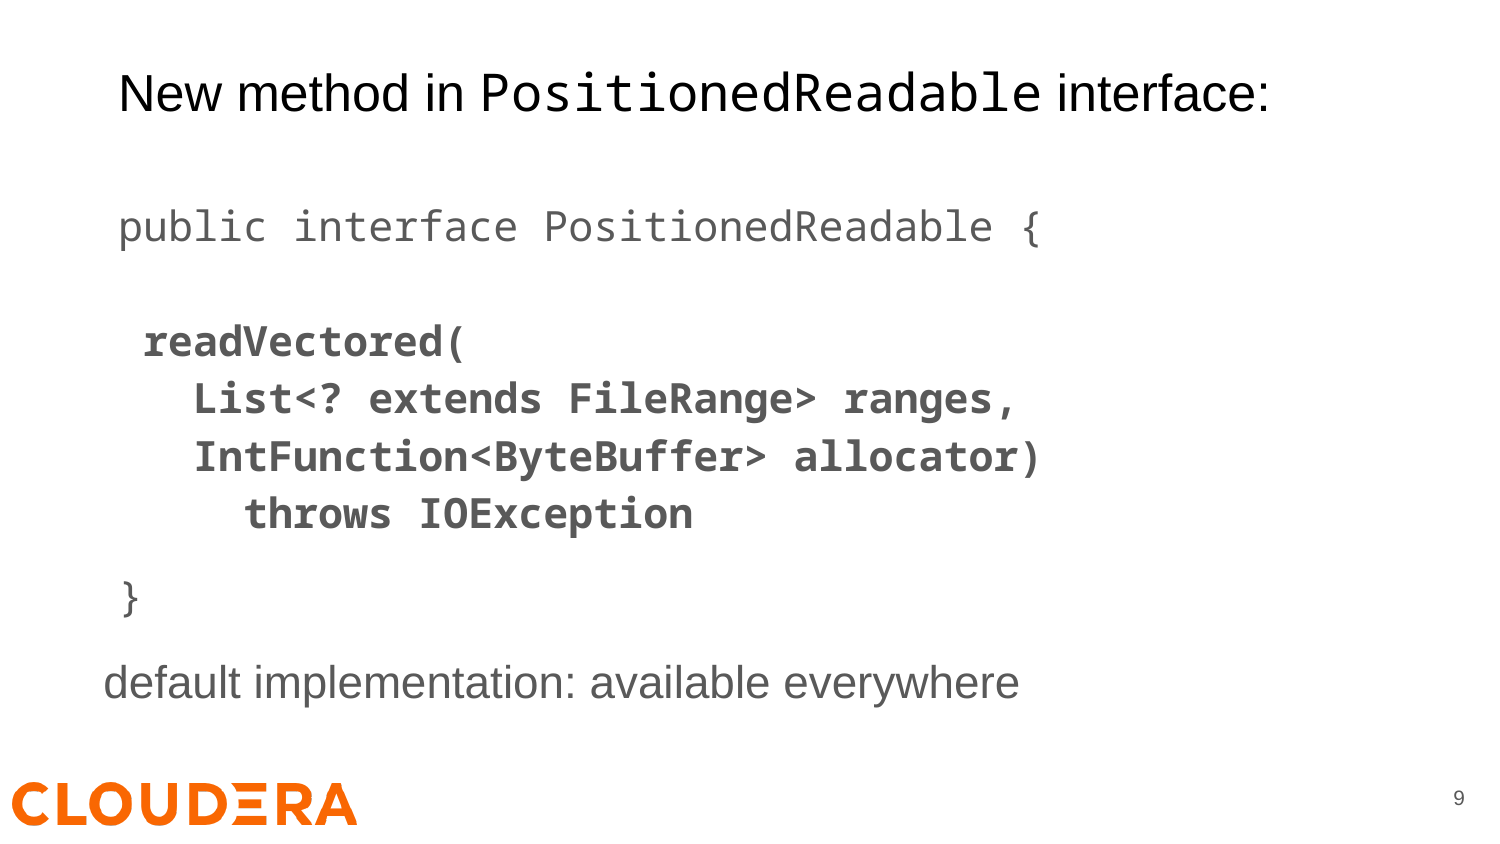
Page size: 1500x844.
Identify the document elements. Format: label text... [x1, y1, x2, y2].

text_box default implementation: available everywhere [88, 649, 1300, 739]
list public interface PositionedReadable { readVectored( List<? extends FileRange> ranges, IntFunction<ByteBuffer> allocator) throws IOException } [103, 177, 1397, 650]
title New method in PositionedReadable interface: [103, 44, 1397, 177]
picture [12, 740, 357, 826]
slide_number <number> [1389, 764, 1480, 830]
